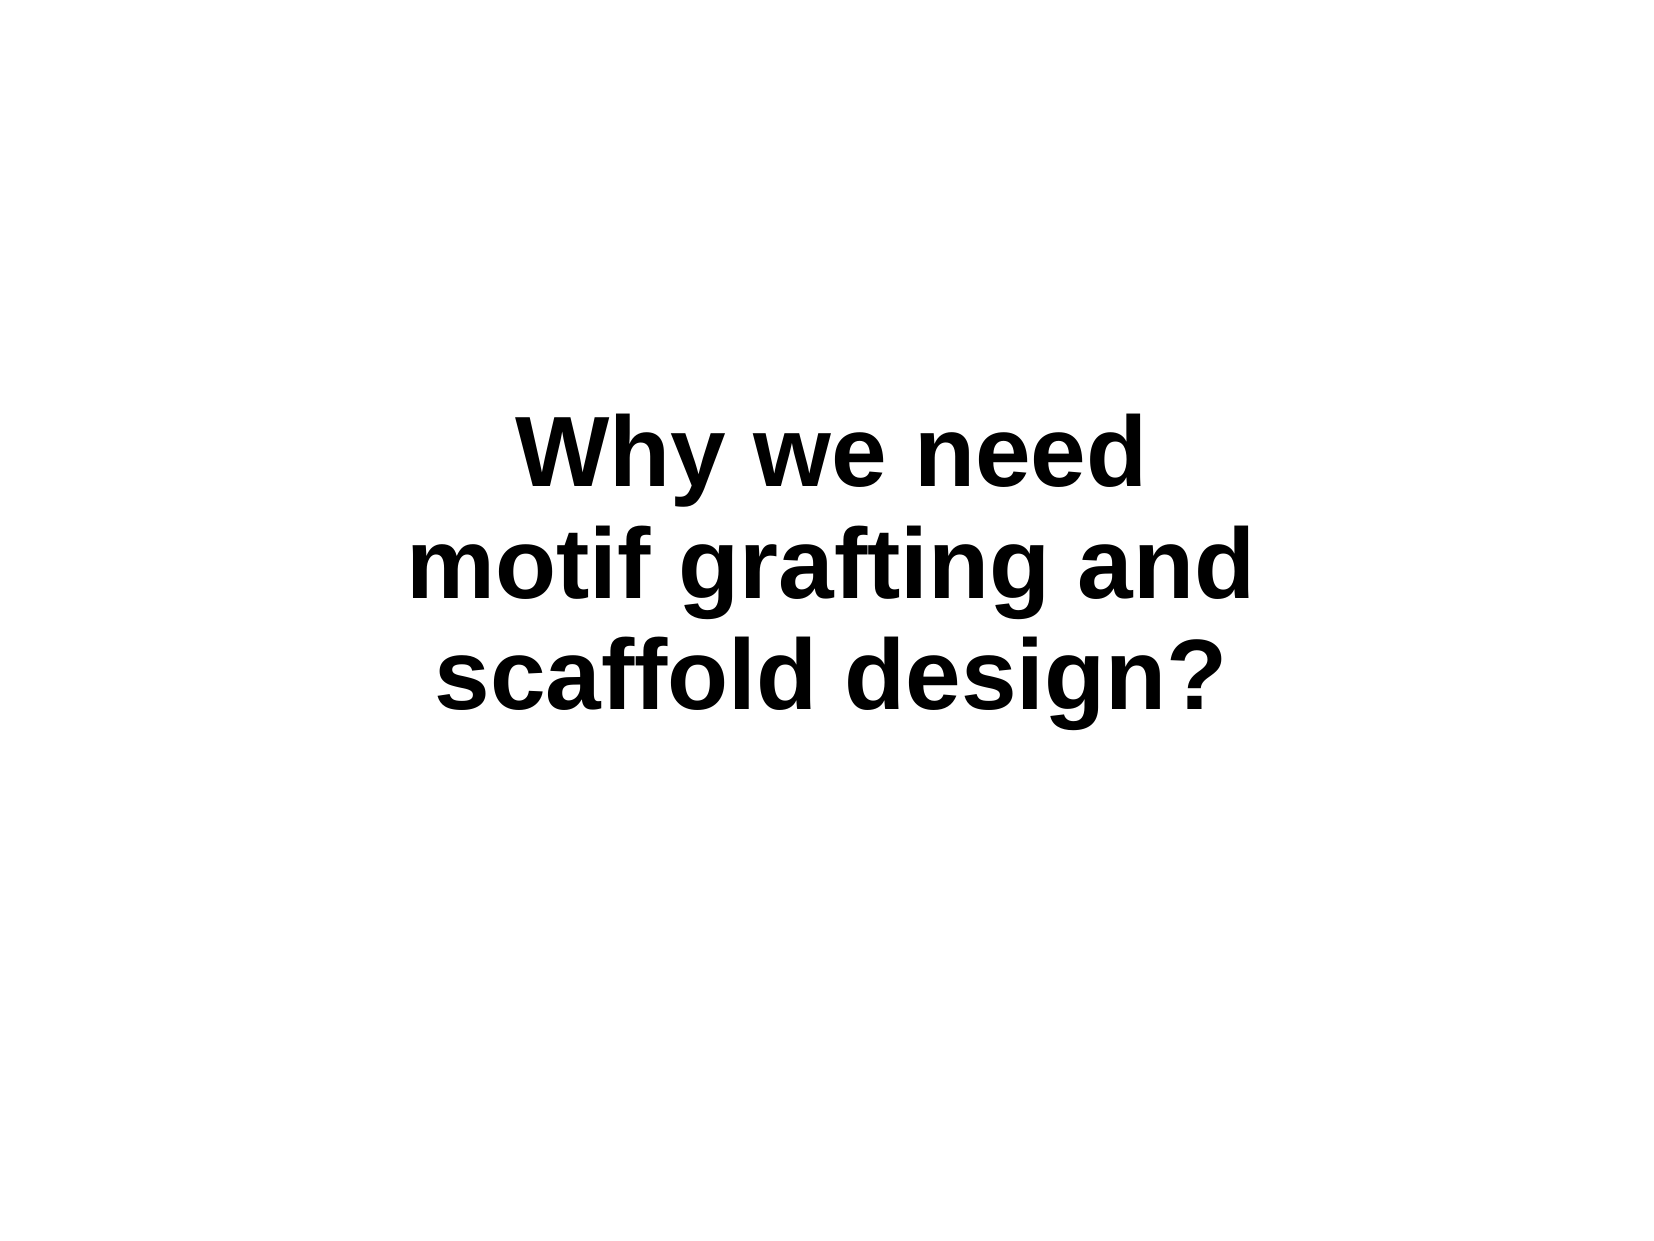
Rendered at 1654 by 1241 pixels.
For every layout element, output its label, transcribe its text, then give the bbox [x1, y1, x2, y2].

text_box Why we need motif grafting and scaffold design? [373, 388, 1289, 738]
